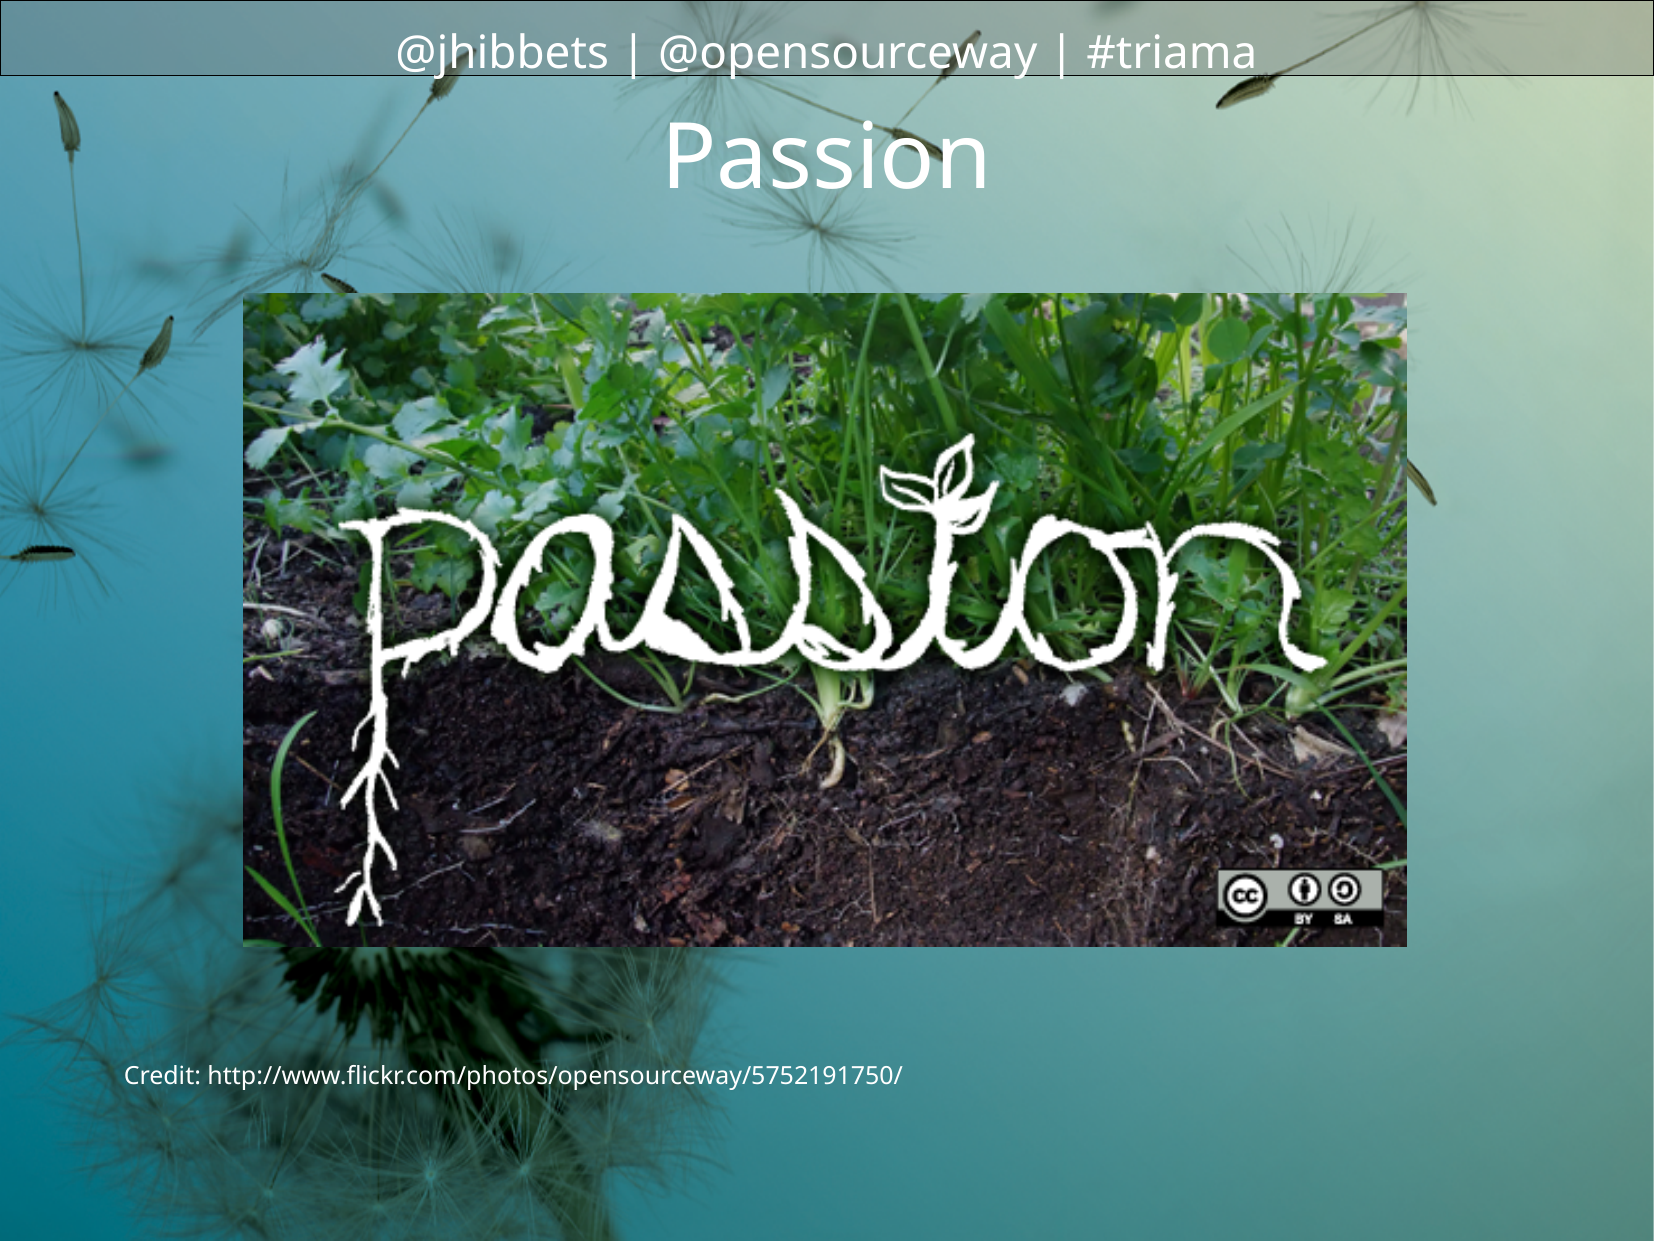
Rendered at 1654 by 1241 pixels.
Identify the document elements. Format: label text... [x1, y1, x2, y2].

picture [0, 76, 1654, 1241]
title Passion [82, 49, 1571, 257]
text_box Credit: http://www.flickr.com/photos/opensourceway/5752191750/ [109, 1050, 915, 1091]
